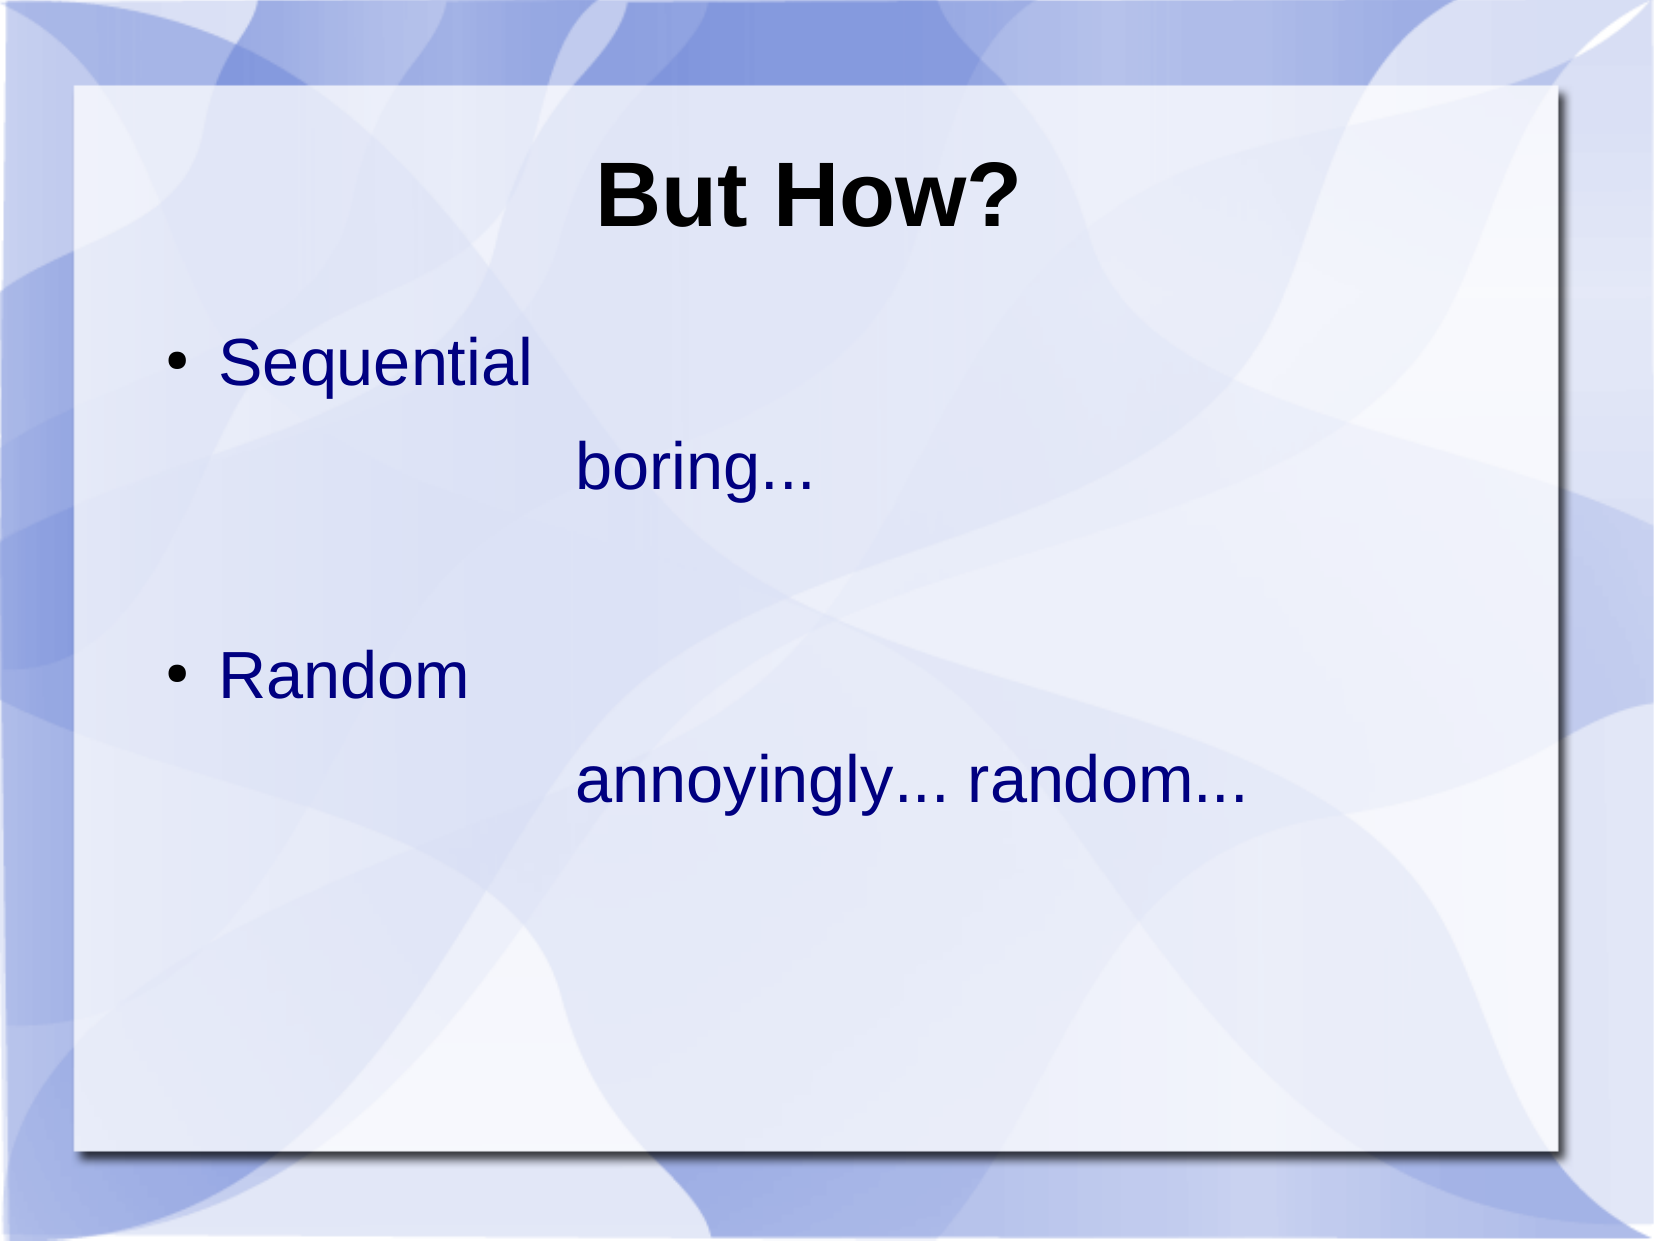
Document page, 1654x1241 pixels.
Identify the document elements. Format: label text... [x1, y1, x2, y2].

title But How? [82, 90, 1536, 298]
list Sequential boring... Random annoyingly... random... [129, 324, 1489, 975]
picture [0, 0, 1654, 1241]
